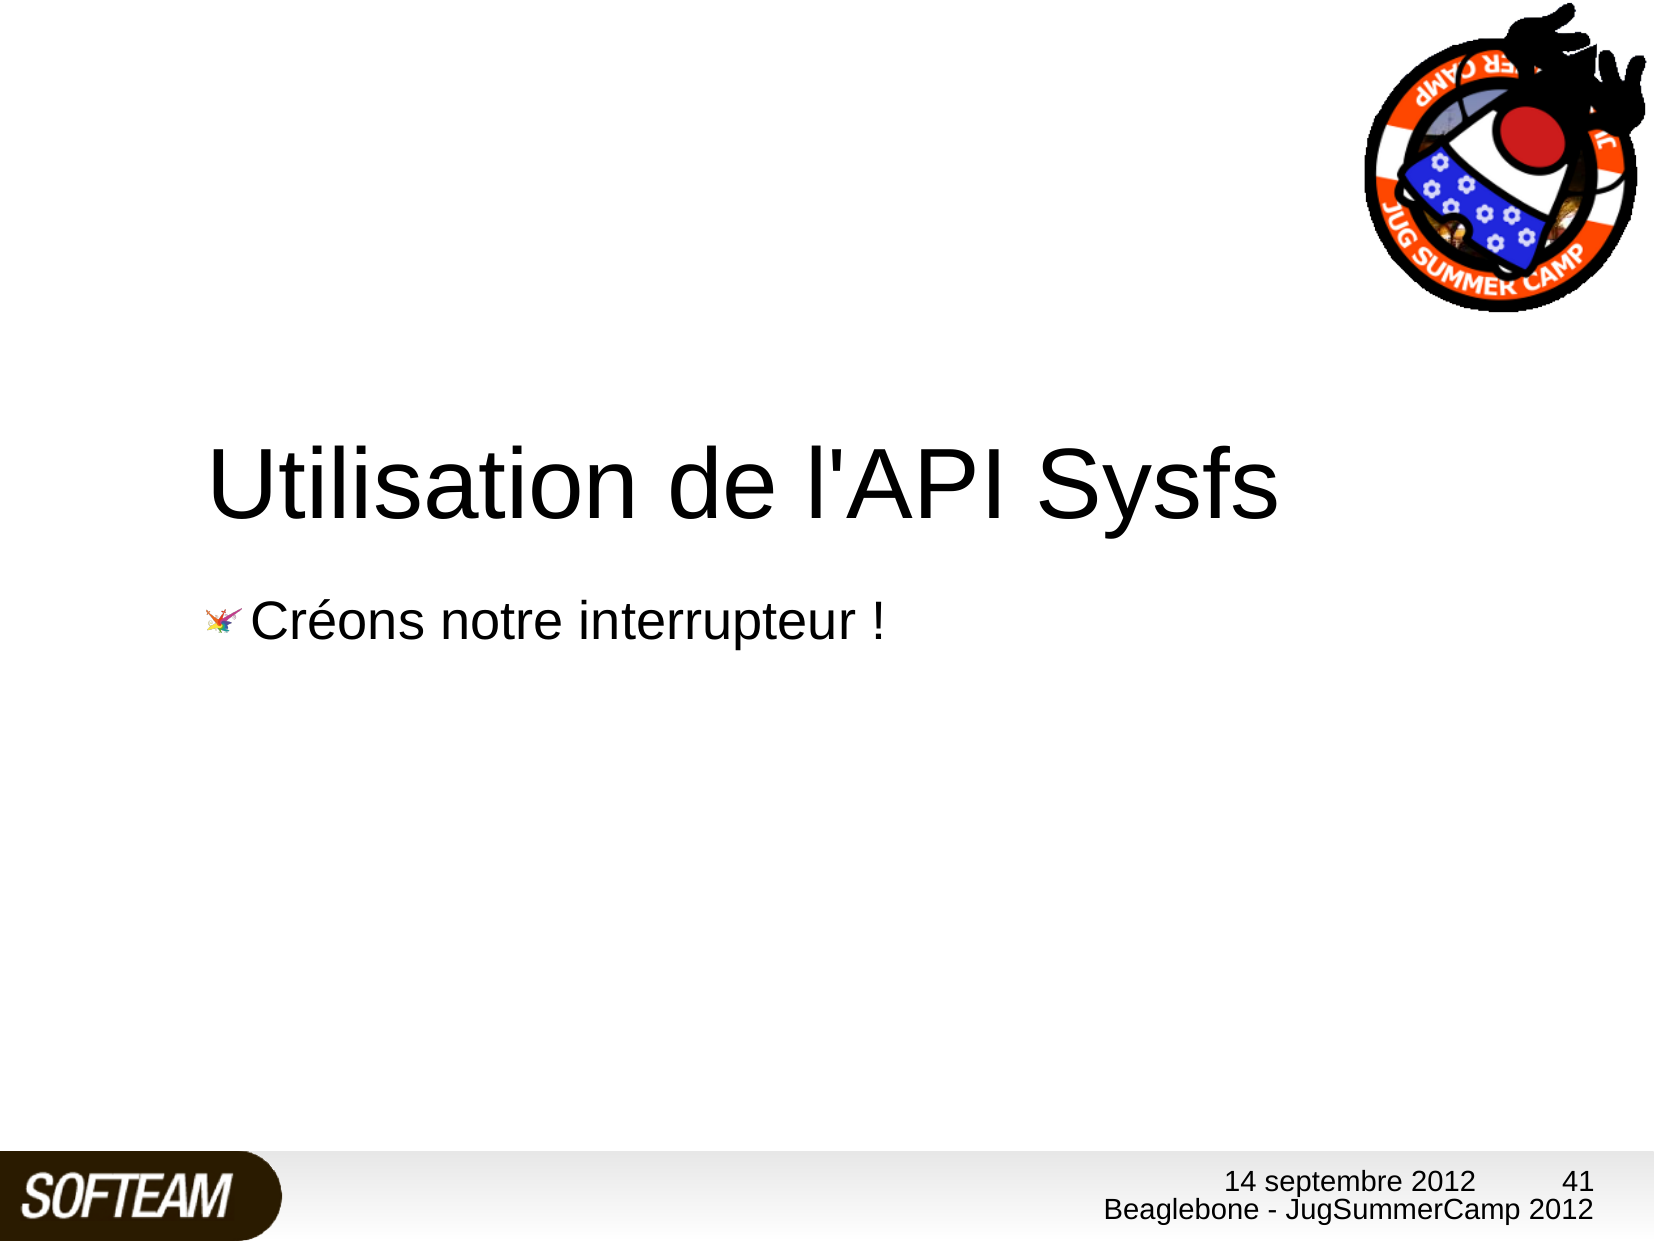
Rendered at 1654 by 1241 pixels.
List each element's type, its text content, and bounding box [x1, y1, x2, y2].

picture [0, 1151, 206, 1241]
picture [1358, 0, 1654, 323]
title Utilisation de l'API Sysfs [206, 395, 1477, 573]
list Créons notre interrupteur ! [206, 590, 1477, 1241]
